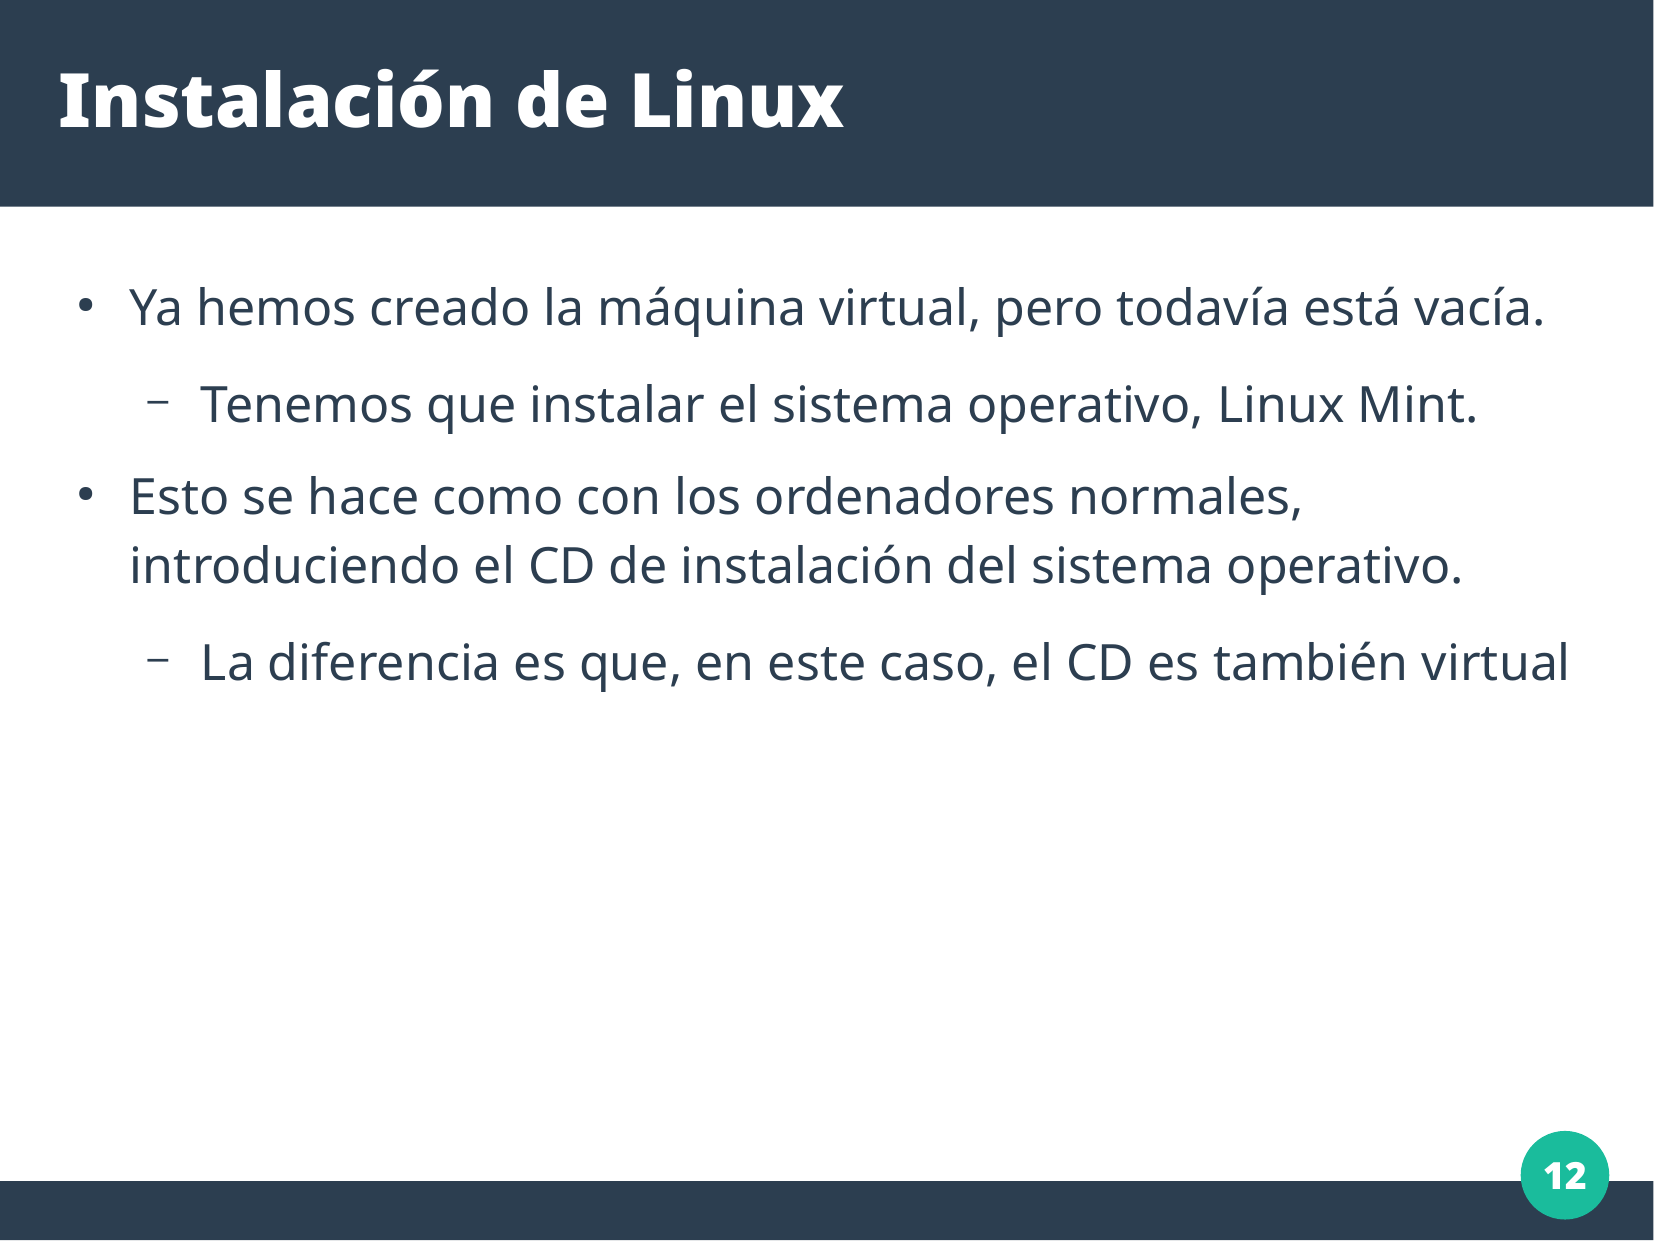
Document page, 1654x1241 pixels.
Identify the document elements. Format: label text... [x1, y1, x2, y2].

title Instalación de Linux [59, 19, 1595, 178]
list Ya hemos creado la máquina virtual, pero todavía está vacía. Tenemos que instalar el sistema operativo, Linux Mint. Esto se hace como con los ordenadores normales, introduciendo el CD de instalación del sistema operativo. La diferencia es que, en este caso, el CD es también virtual [59, 271, 1595, 1152]
